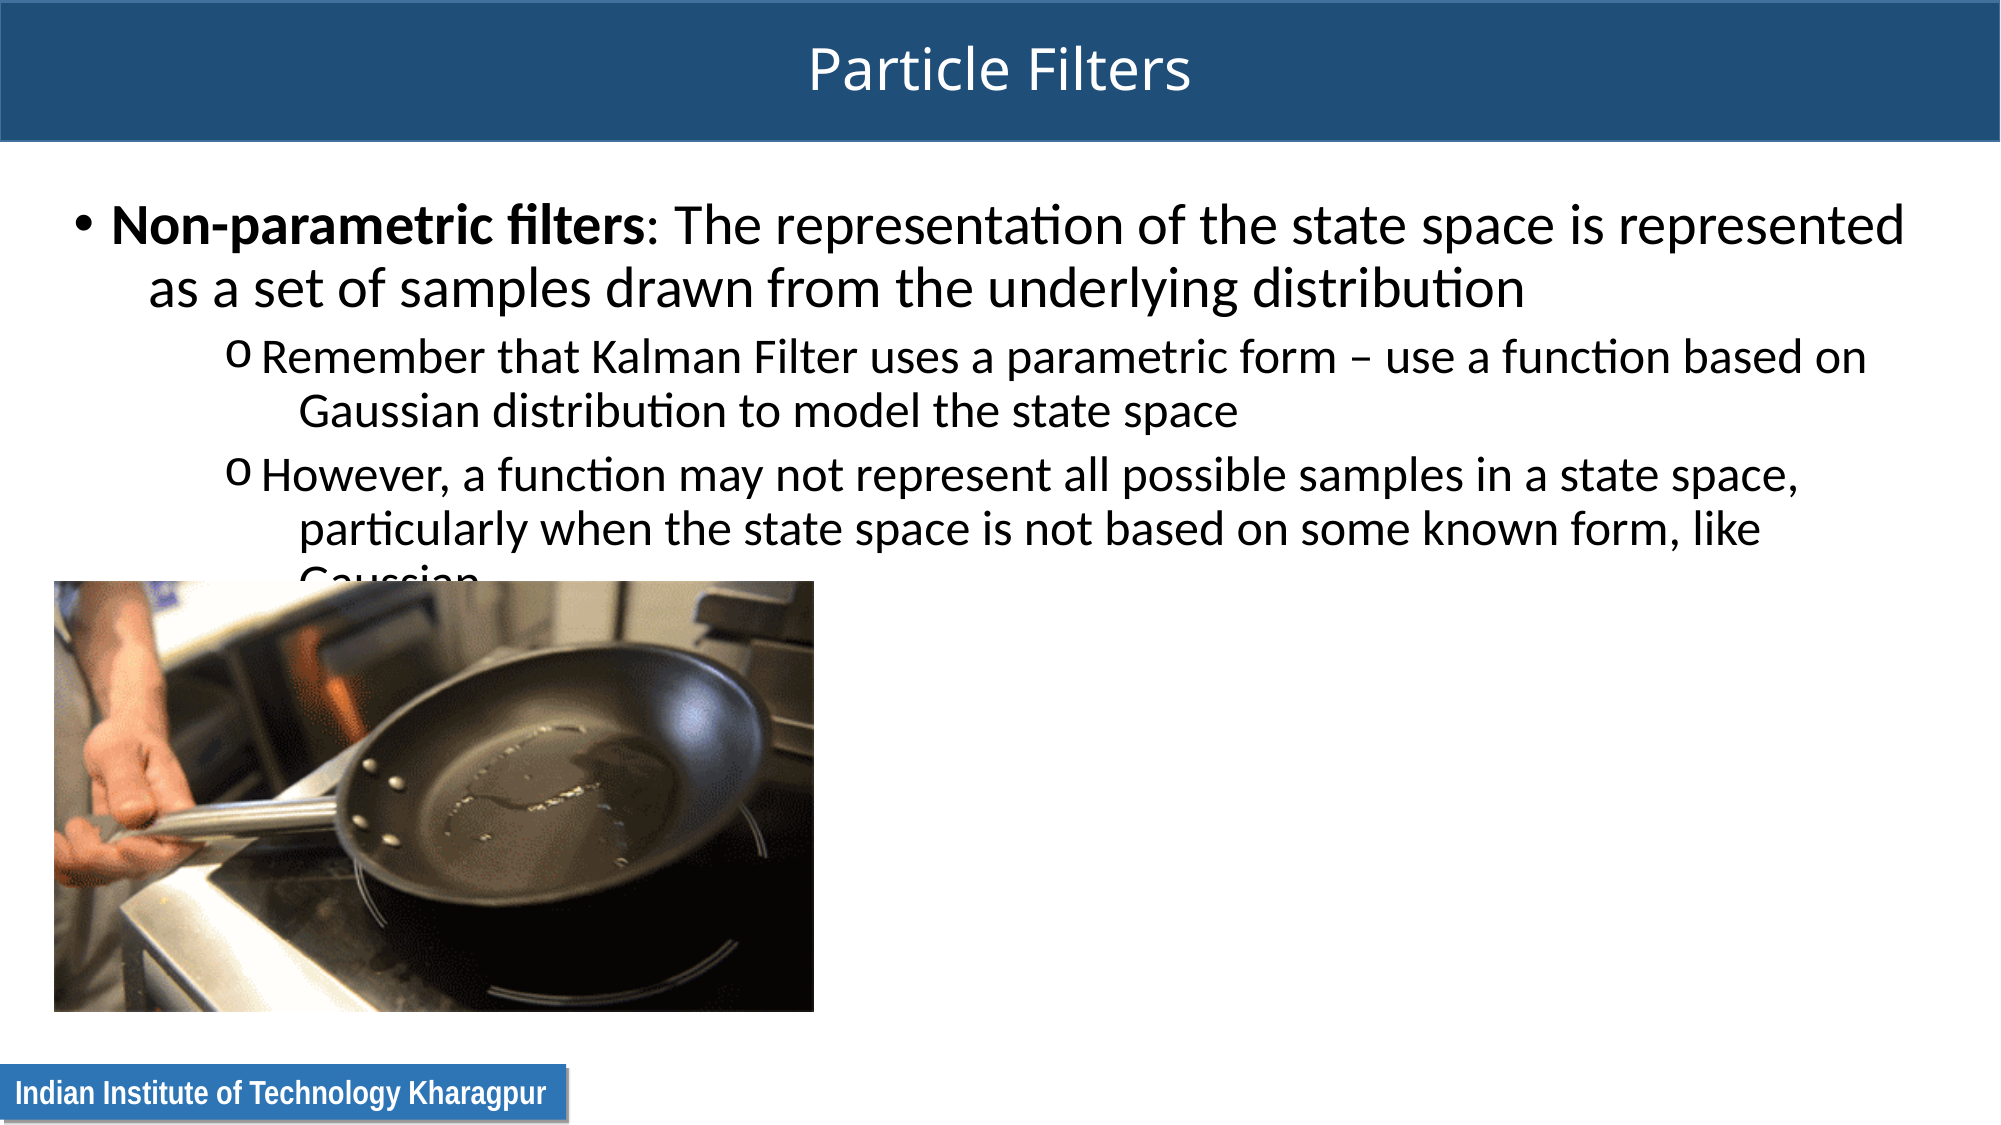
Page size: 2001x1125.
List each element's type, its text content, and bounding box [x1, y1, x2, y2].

list Non-parametric filters: The representation of the state space is represented as a set of samples drawn from the underlying distribution Remember that Kalman Filter uses a parametric form – use a function based on Gaussian distribution to model the state space However, a function may not represent all possible samples in a state space, particularly when the state space is not based on some known form, like Gaussian [58, 186, 1954, 1065]
title Particle Filters [0, 1, 2000, 141]
picture [54, 581, 814, 1012]
